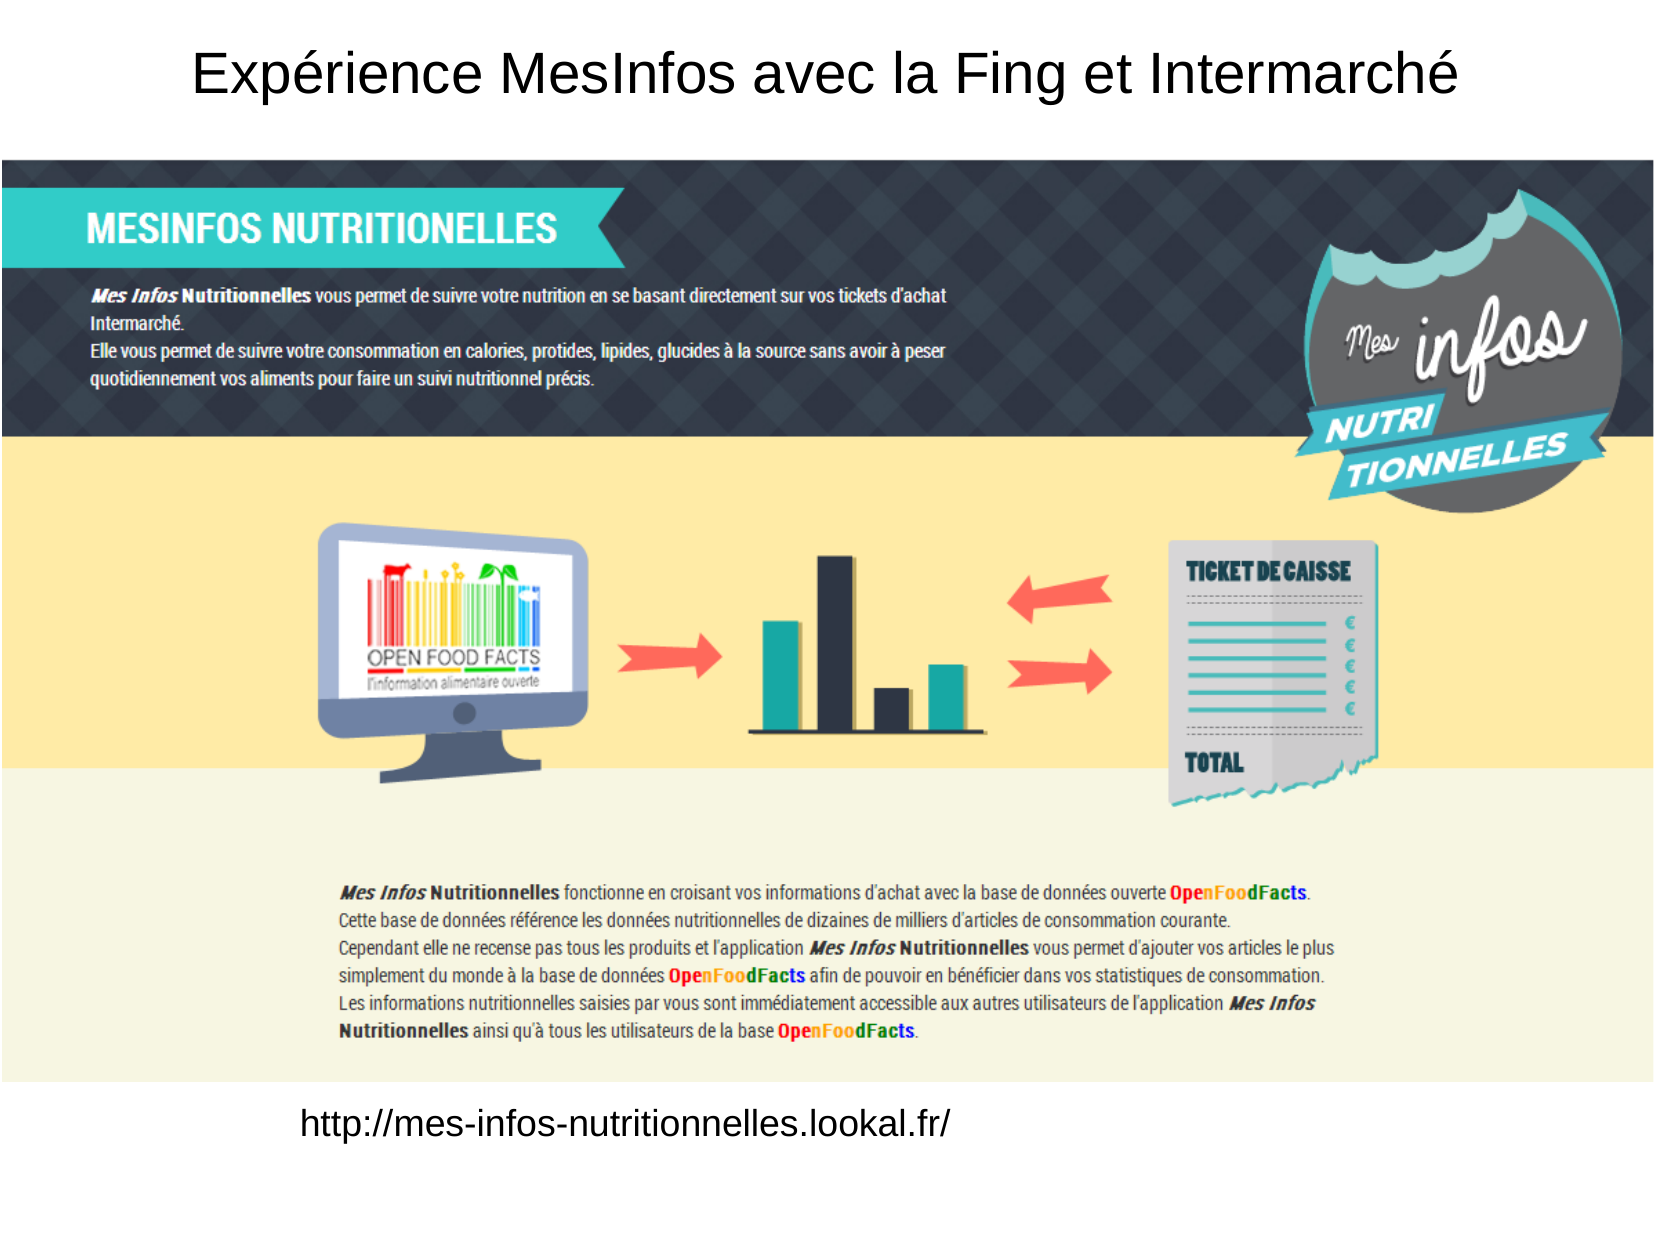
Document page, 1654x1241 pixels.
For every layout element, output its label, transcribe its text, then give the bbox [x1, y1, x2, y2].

picture [2, 159, 1654, 1082]
text_box Expérience MesInfos avec la Fing et Intermarché [114, 33, 1540, 121]
text_box http://mes-infos-nutritionnelles.lookal.fr/ [285, 1095, 1531, 1152]
